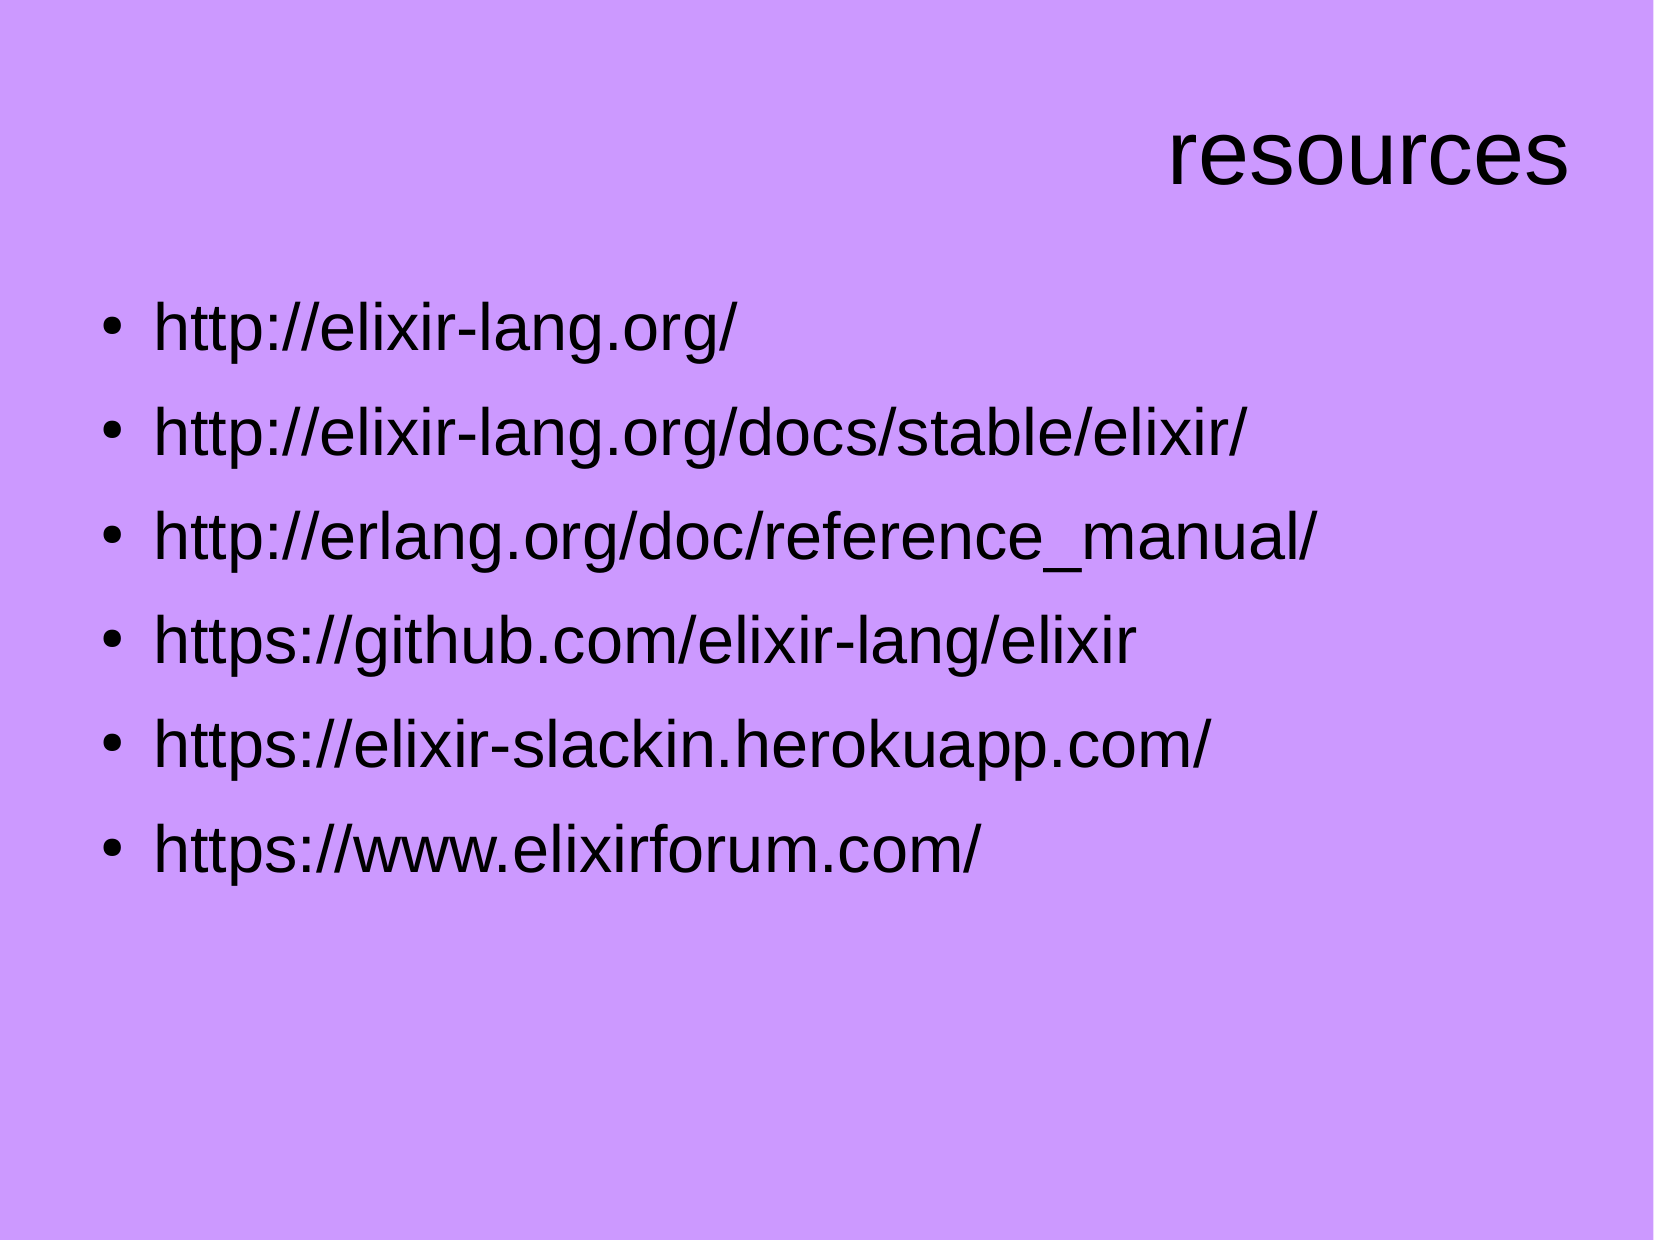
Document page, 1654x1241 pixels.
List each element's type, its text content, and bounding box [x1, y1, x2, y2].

list http://elixir-lang.org/ http://elixir-lang.org/docs/stable/elixir/ http://erlang.org/doc/reference_manual/ https://github.com/elixir-lang/elixir https://elixir-slackin.herokuapp.com/ https://www.elixirforum.com/ [82, 290, 1571, 1010]
title resources [82, 49, 1571, 257]
